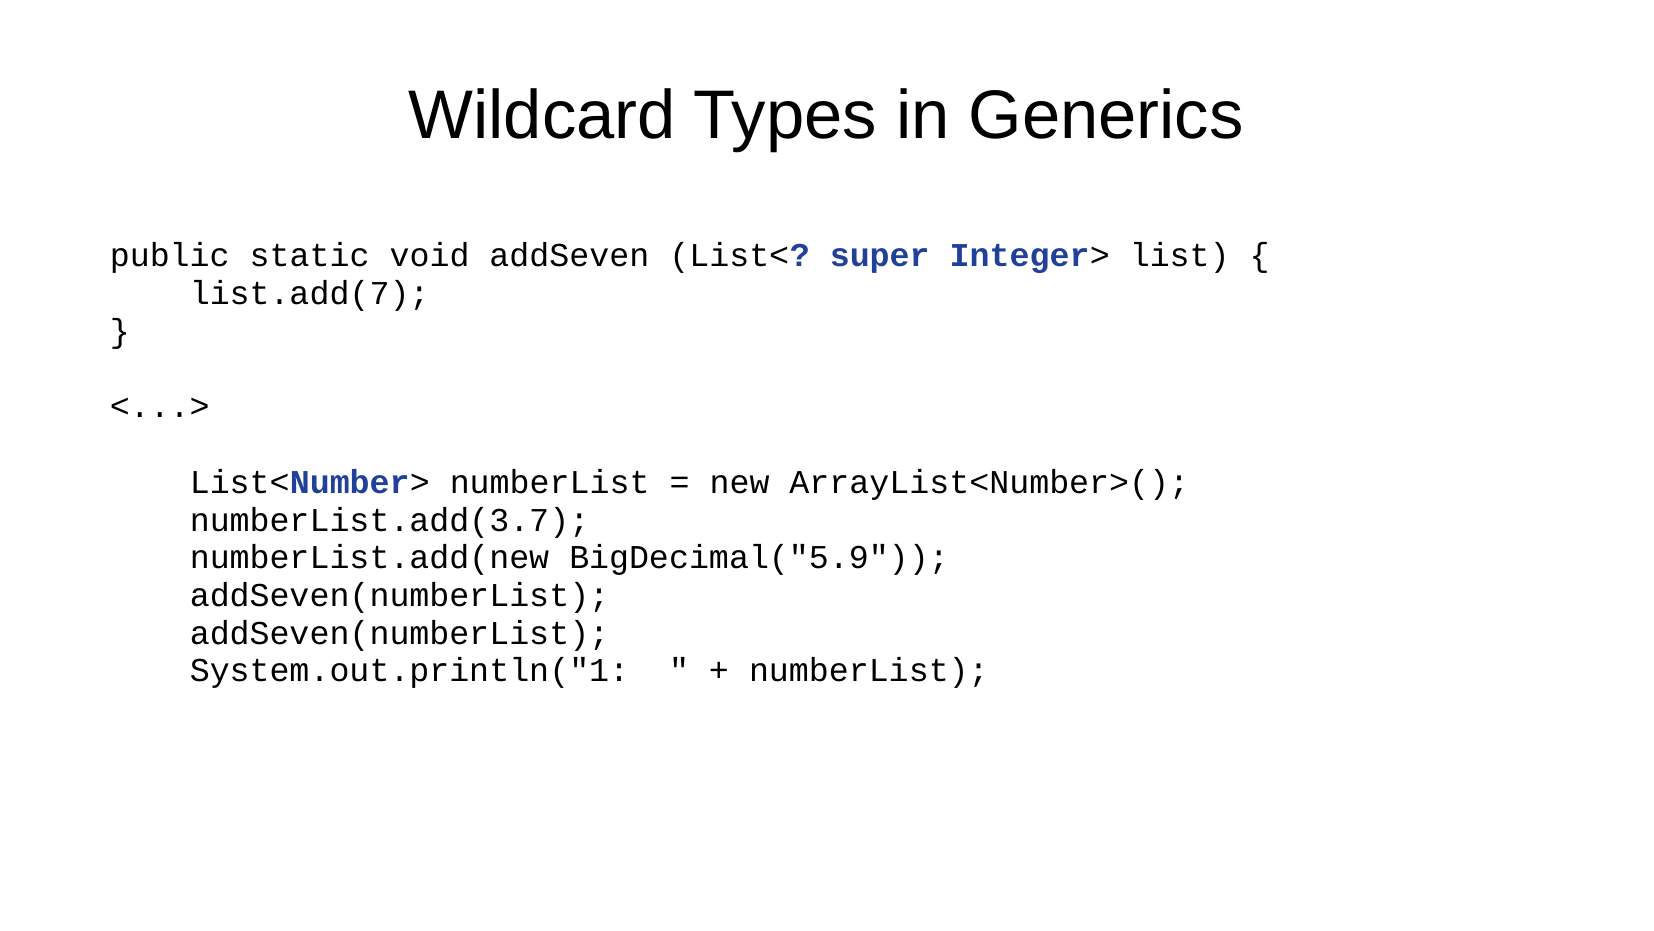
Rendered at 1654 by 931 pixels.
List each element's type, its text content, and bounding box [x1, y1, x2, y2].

title Wildcard Types in Generics [82, 37, 1571, 193]
text_box public static void addSeven (List<? super Integer> list) { list.add(7); } <...> List<Number> numberList = new ArrayList<Number>(); numberList.add(3.7); numberList.add(new BigDecimal("5.9")); addSeven(numberList); addSeven(numberList); System.out.println("1: " + numberList); [15, 231, 1621, 931]
